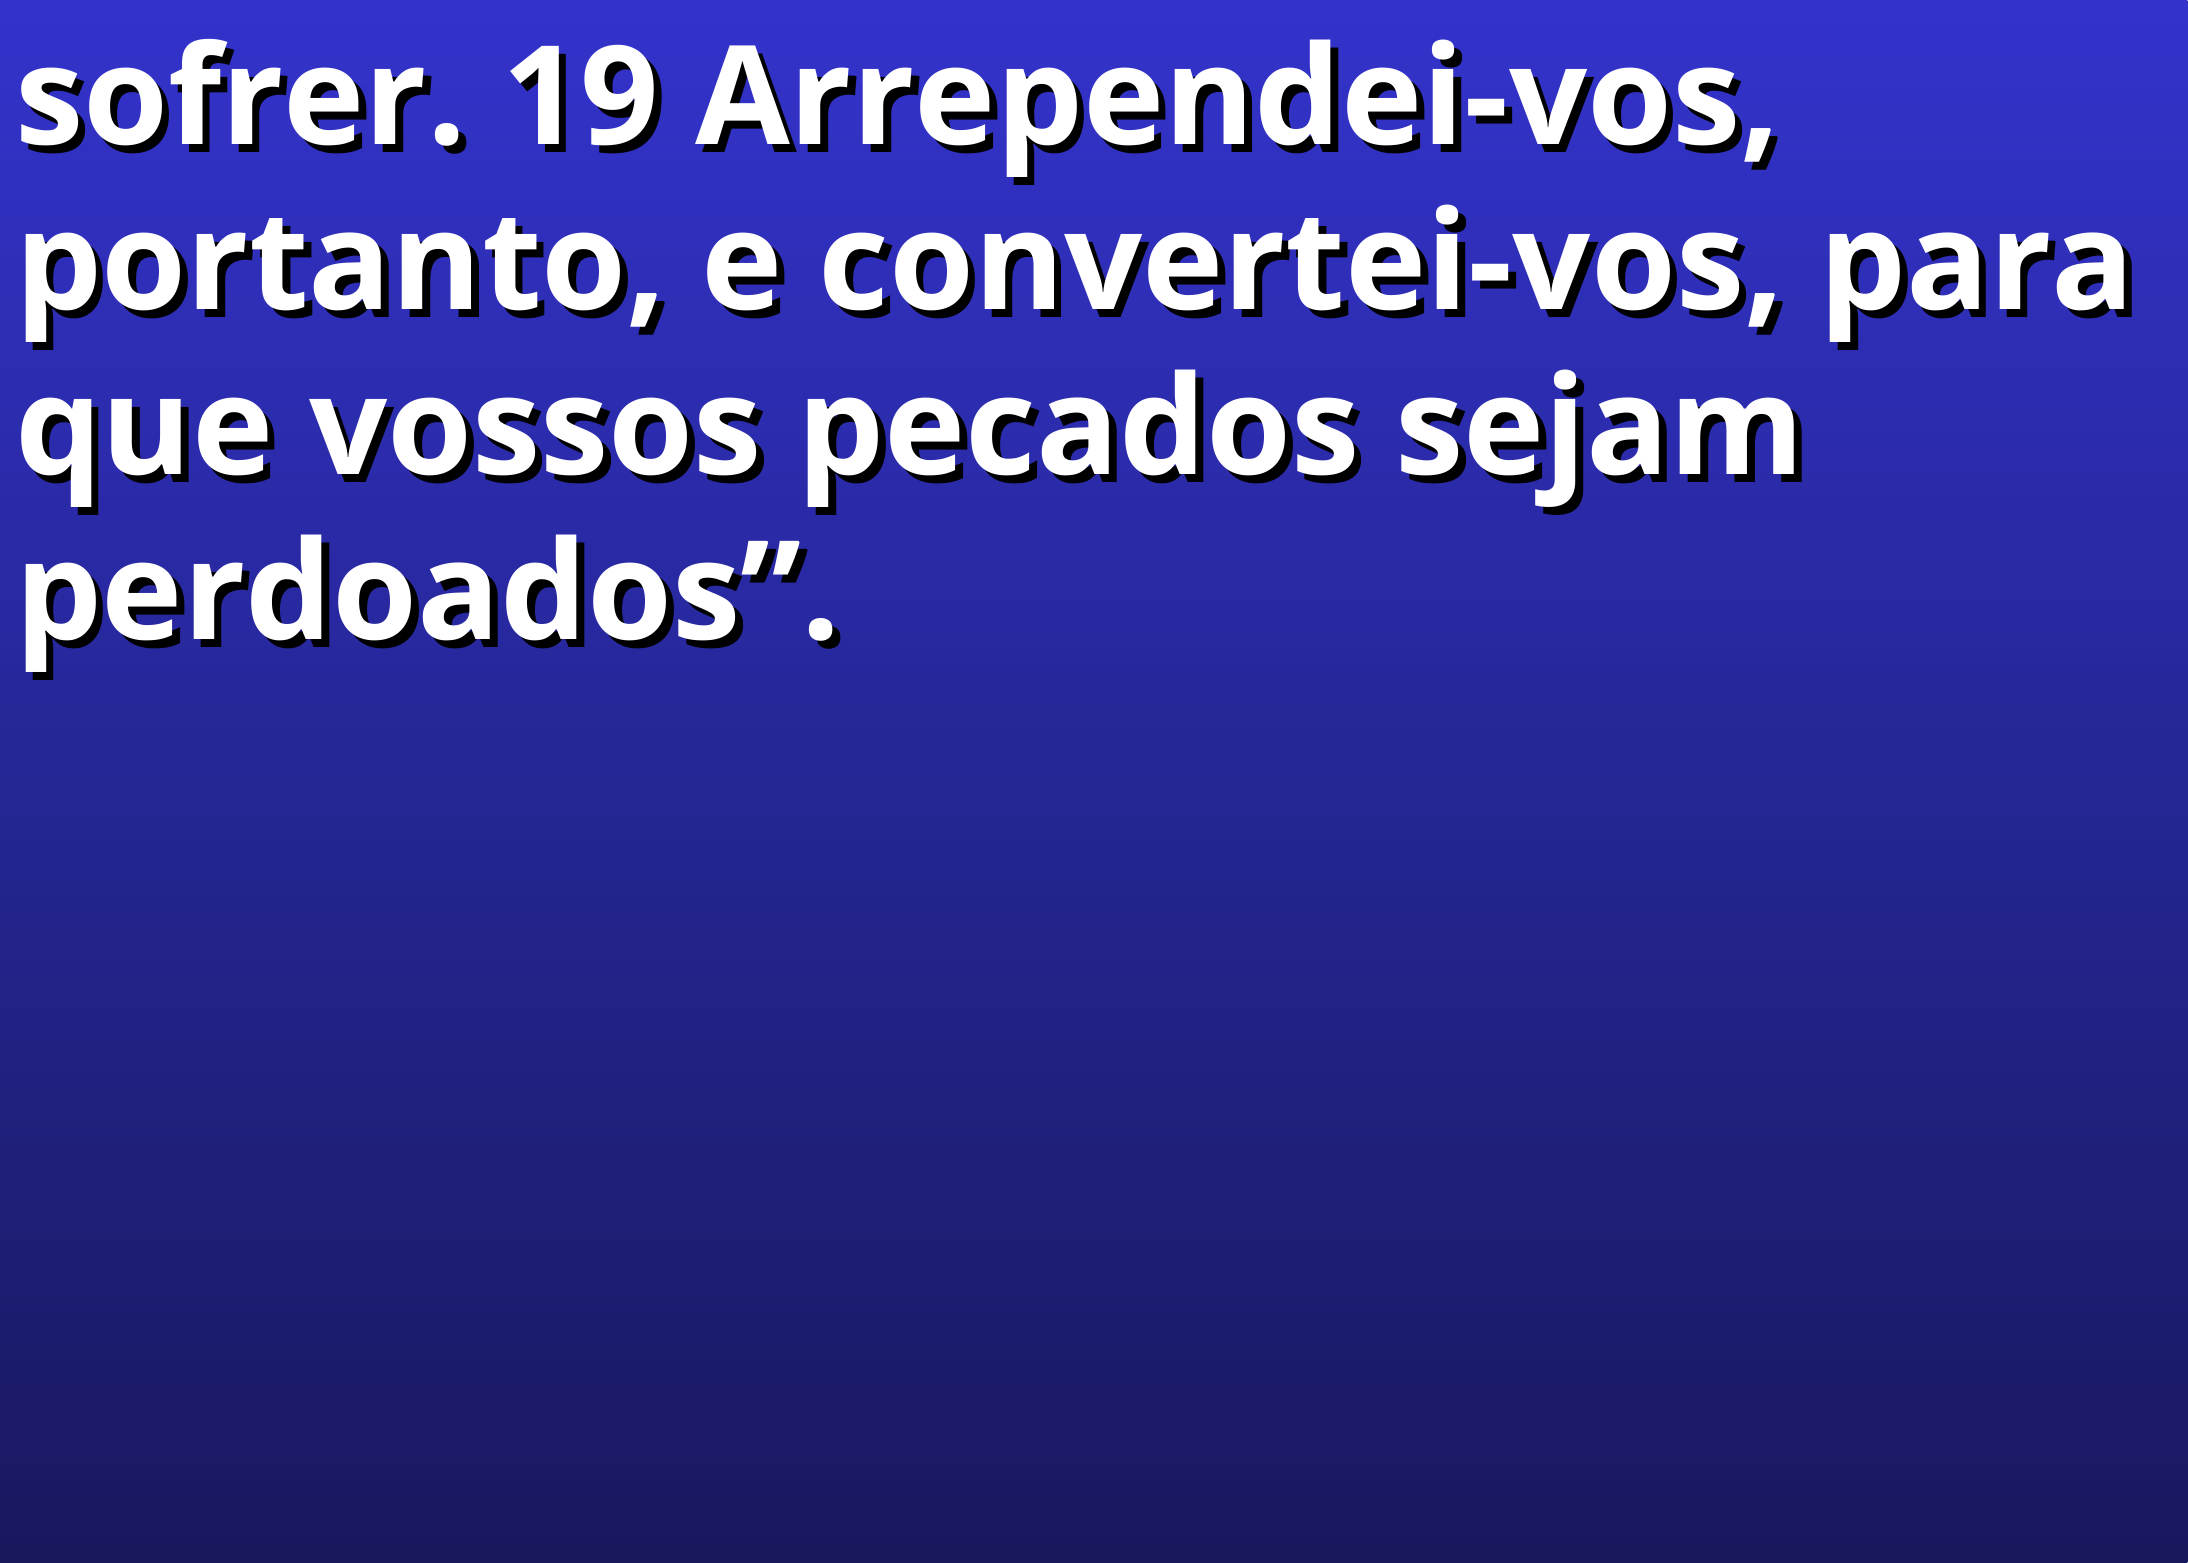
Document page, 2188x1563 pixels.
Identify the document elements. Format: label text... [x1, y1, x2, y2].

text_box sofrer. 19 Arrependei-vos, portanto, e convertei-vos, para que vossos pecados sejam perdoados”. [0, 0, 2188, 675]
